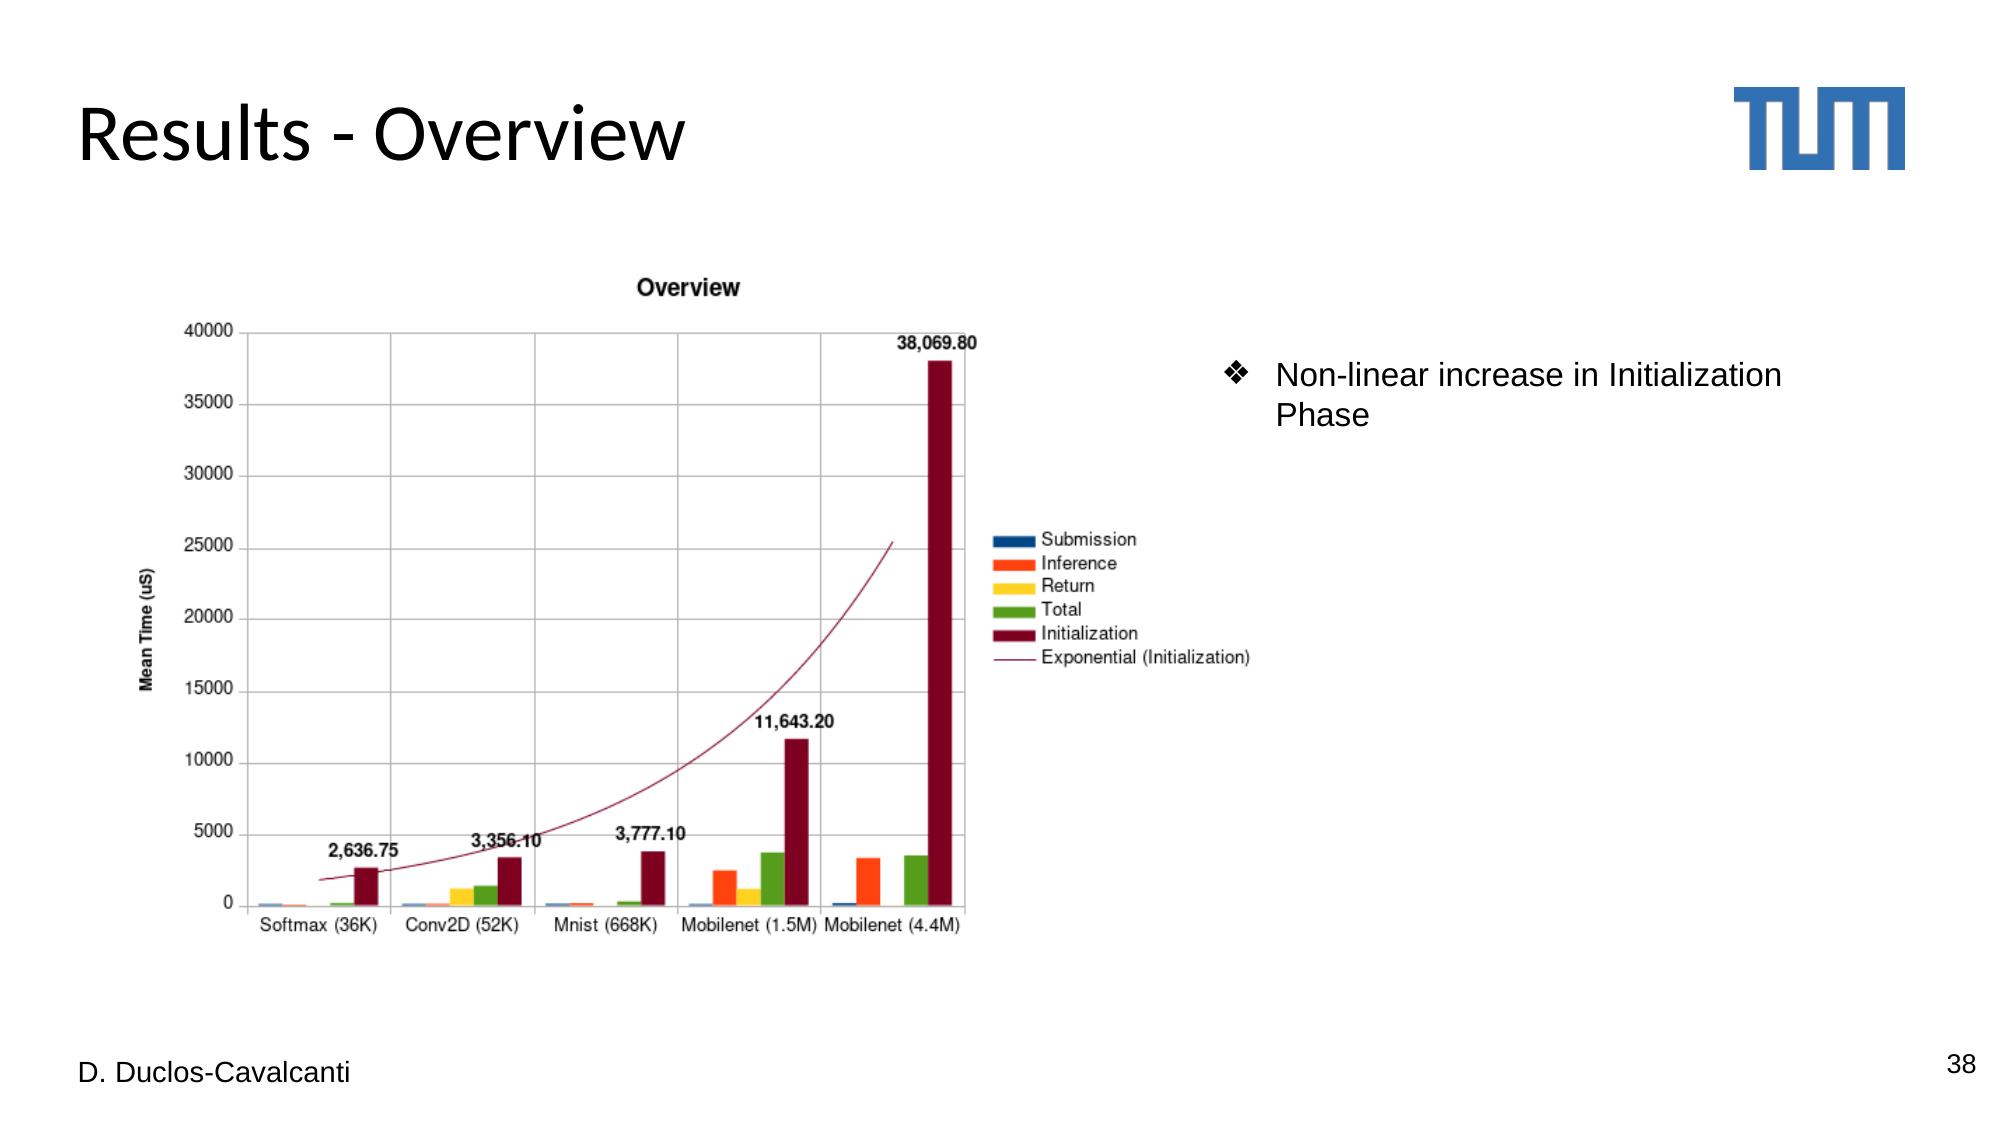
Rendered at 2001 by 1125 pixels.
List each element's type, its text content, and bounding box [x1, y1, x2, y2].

slide_number <number> [1871, 1038, 1992, 1125]
text_box Results - Overview [62, 64, 1698, 192]
text_box D. Duclos-Cavalcanti [62, 1038, 383, 1104]
picture [110, 250, 1267, 951]
text_box Non-linear increase in Initialization Phase [1185, 337, 1894, 448]
picture [1734, 87, 1905, 170]
